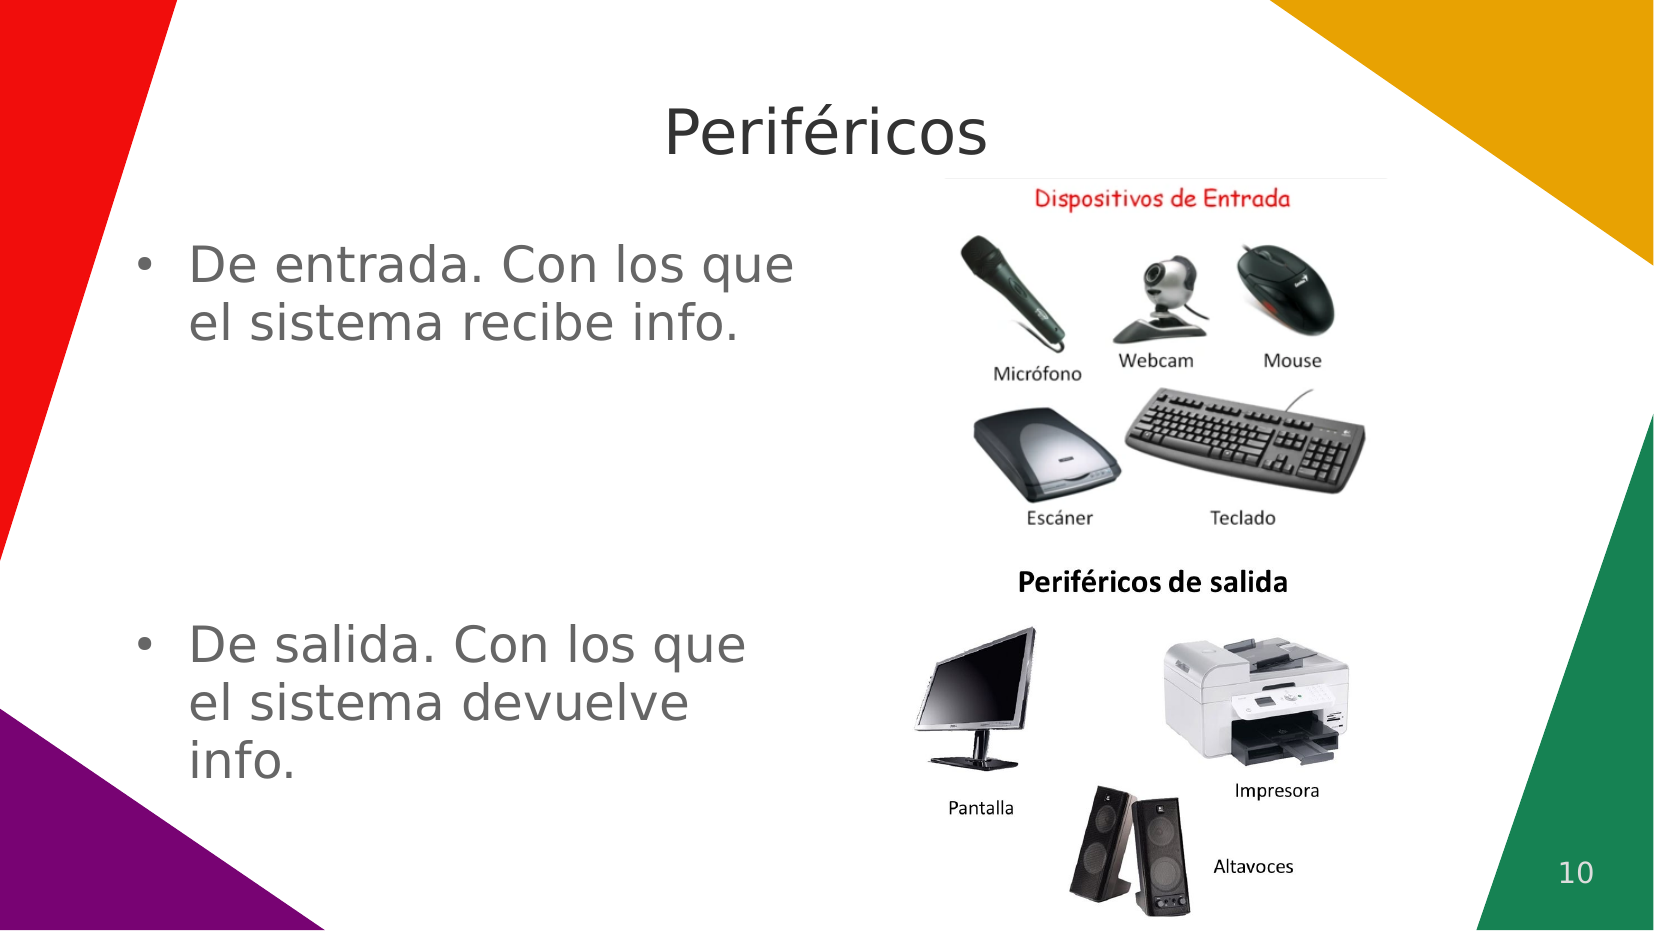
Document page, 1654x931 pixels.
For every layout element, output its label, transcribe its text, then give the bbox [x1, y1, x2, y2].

picture [885, 177, 1421, 931]
title Periféricos [118, 59, 1536, 207]
list De entrada. Con los que el sistema recibe info. De salida. Con los que el sistema devuelve info. [118, 236, 798, 827]
